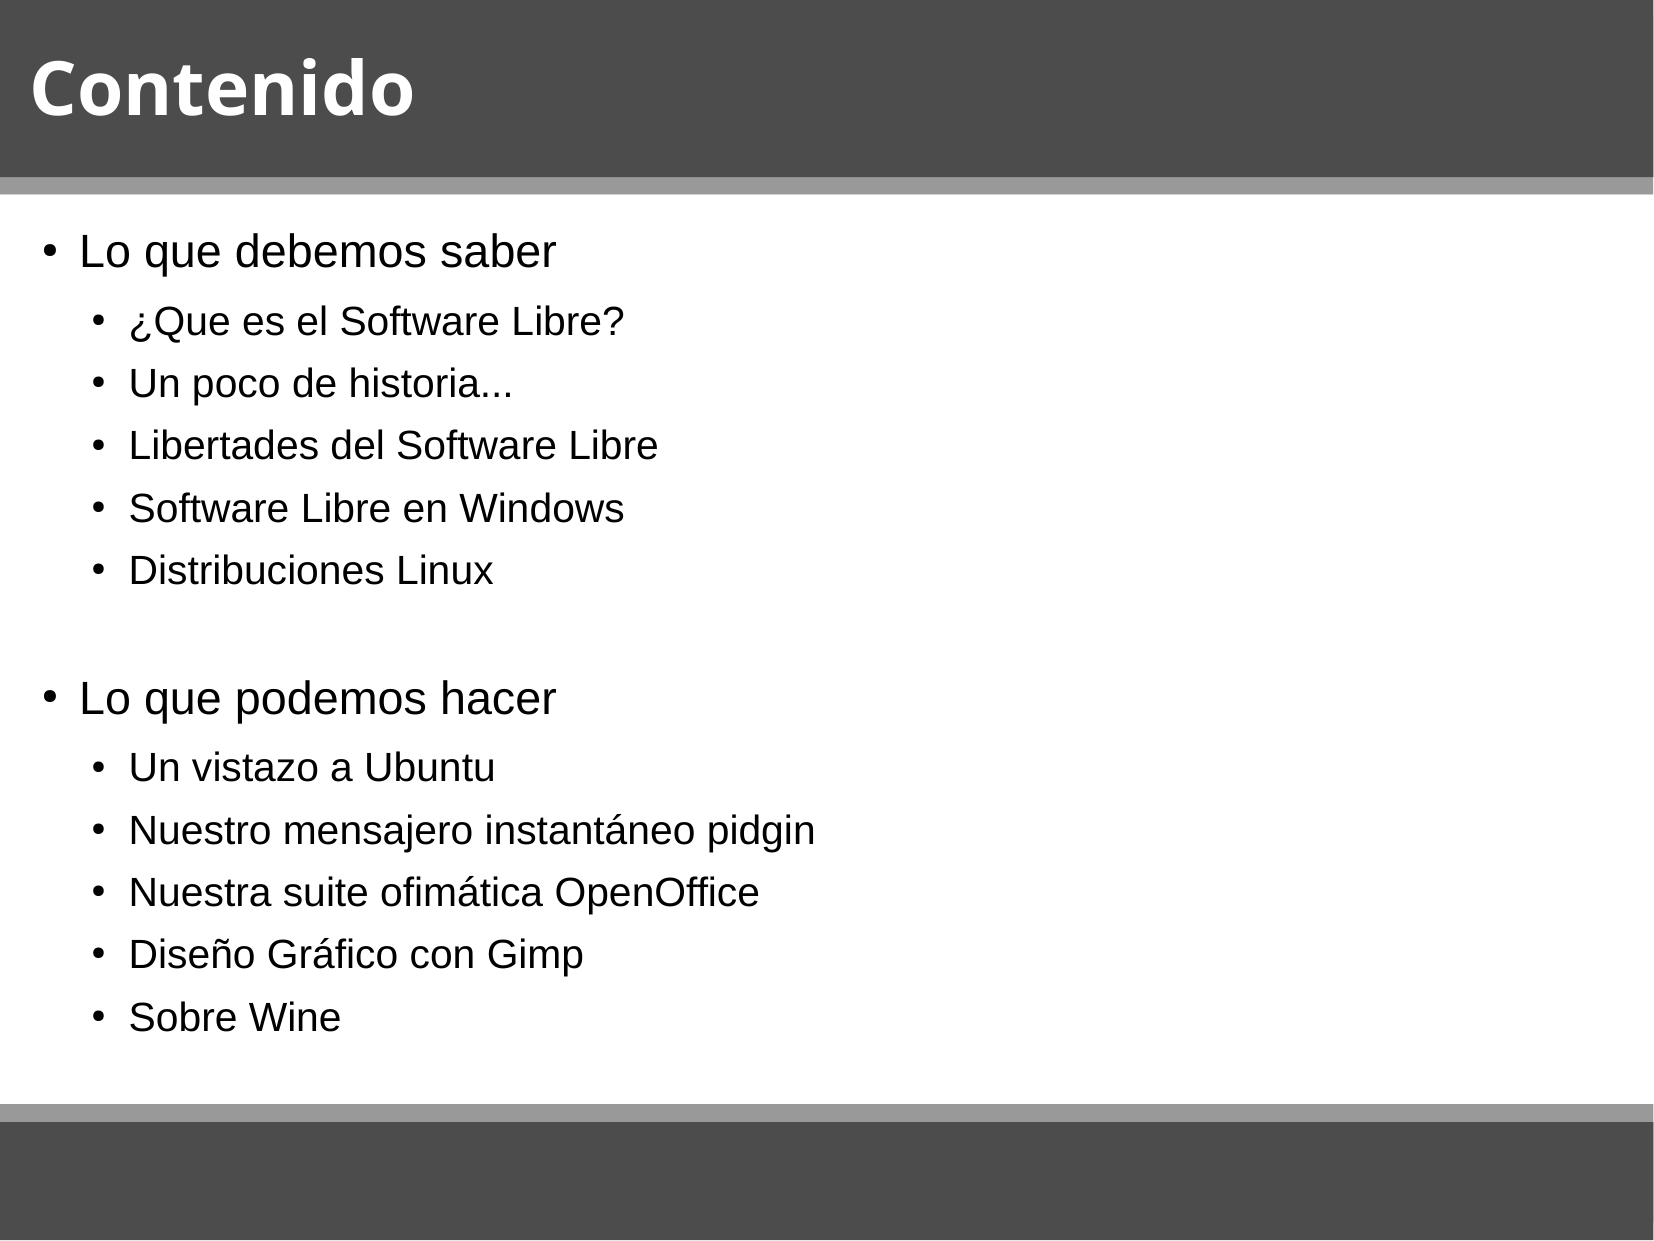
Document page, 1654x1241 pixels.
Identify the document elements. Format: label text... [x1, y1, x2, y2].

title Contenido [29, 8, 1654, 166]
list Lo que debemos saber ¿Que es el Software Libre? Un poco de historia... Libertades del Software Libre Software Libre en Windows Distribuciones Linux Lo que podemos hacer Un vistazo a Ubuntu Nuestro mensajero instantáneo pidgin Nuestra suite ofimática OpenOffice Diseño Gráfico con Gimp Sobre Wine [29, 225, 1625, 1044]
